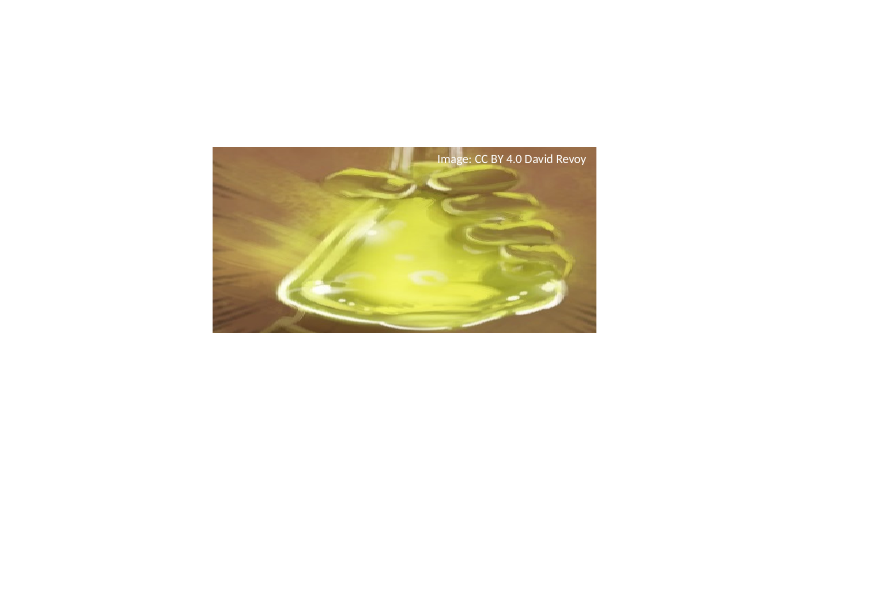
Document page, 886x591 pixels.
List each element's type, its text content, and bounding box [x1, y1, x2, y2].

picture [212, 147, 597, 333]
text_box Image: CC BY 4.0 David Revoy [429, 146, 599, 171]
